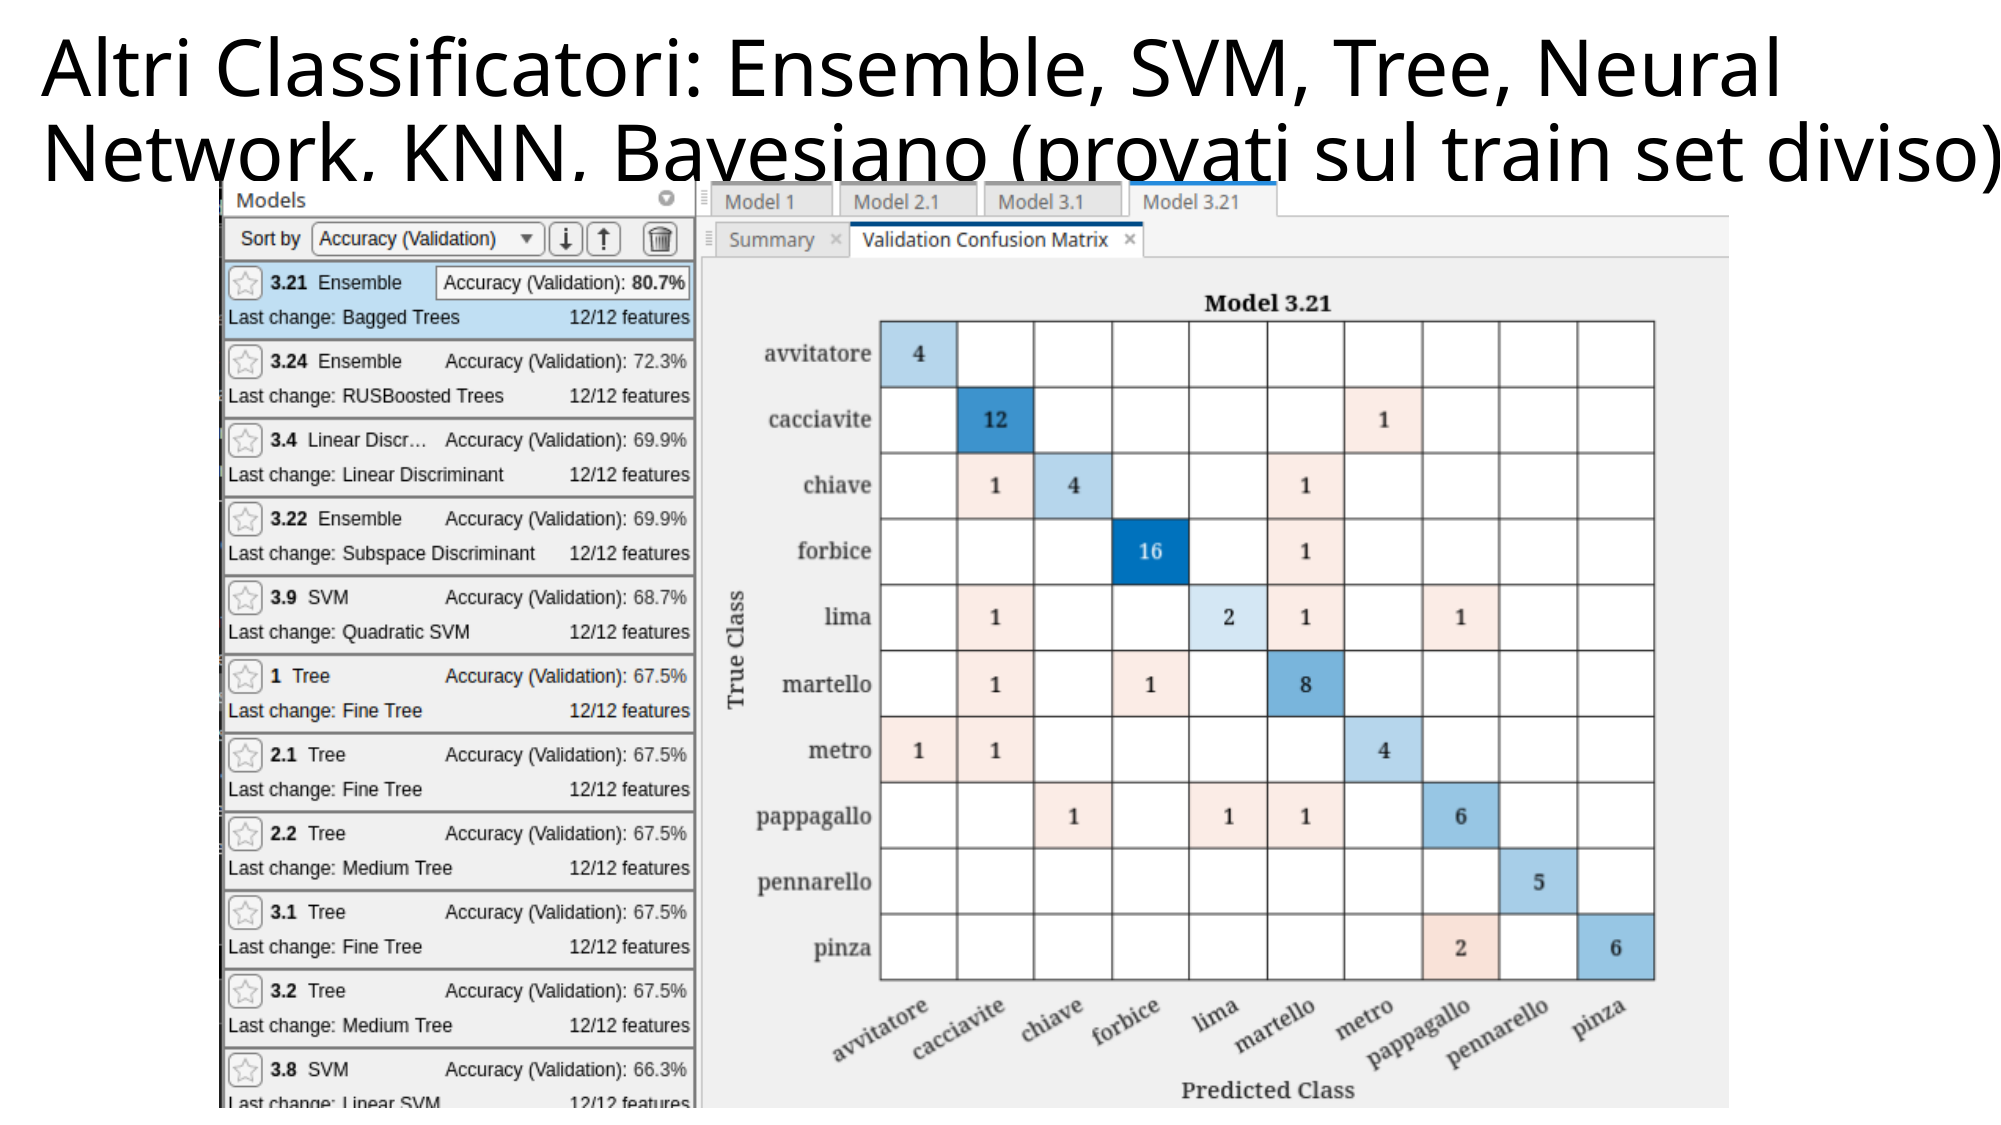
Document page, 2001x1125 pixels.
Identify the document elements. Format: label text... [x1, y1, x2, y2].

title Altri Classificatori: Ensemble, SVM, Tree, Neural Network, KNN, Bayesiano (provati sul train set diviso) [26, 8, 2000, 219]
picture [219, 181, 1729, 1108]
